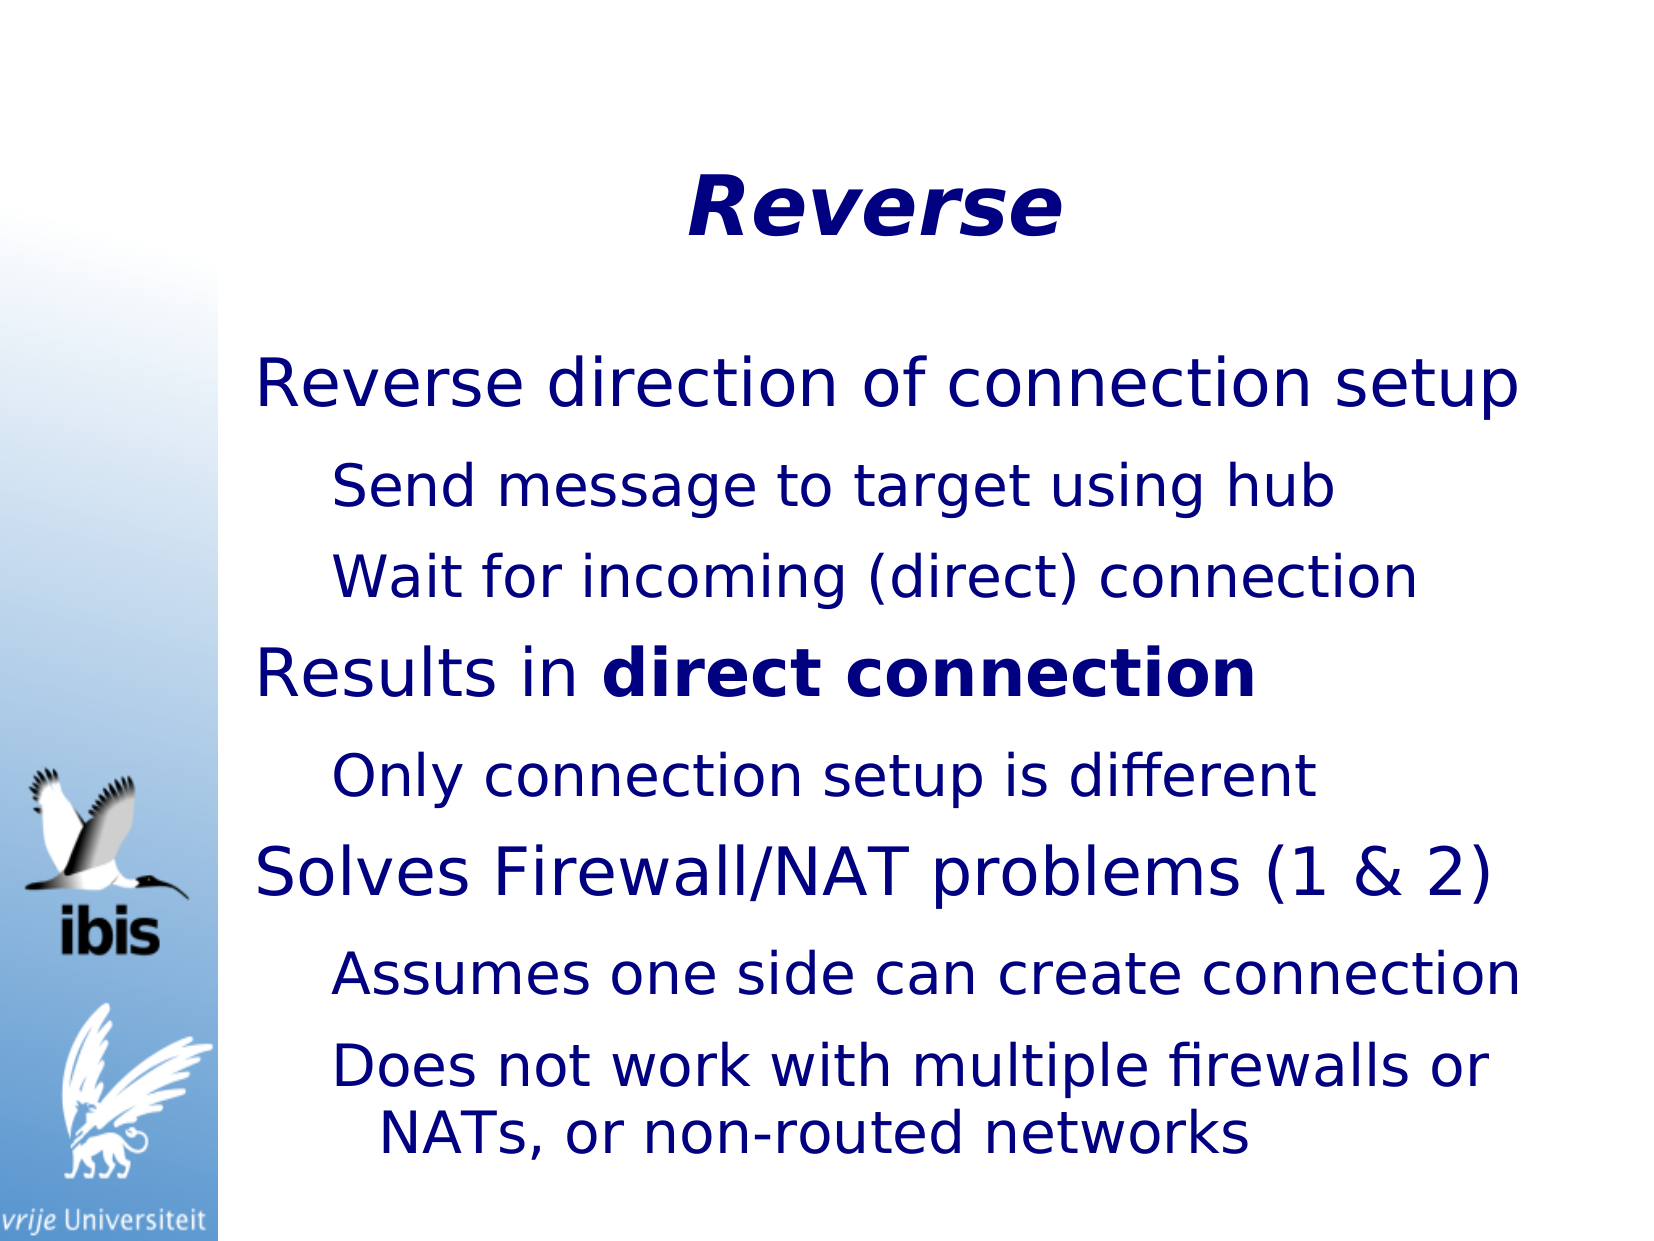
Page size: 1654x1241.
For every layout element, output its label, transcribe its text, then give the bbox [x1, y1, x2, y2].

title Reverse [219, 102, 1534, 311]
picture [0, 0, 218, 1241]
list Reverse direction of connection setup Send message to target using hub Wait for incoming (direct) connection Results in direct connection Only connection setup is different Solves Firewall/NAT problems (1 & 2) Assumes one side can create connection Does not work with multiple firewalls or NATs, or non-routed networks [236, 344, 1591, 1196]
